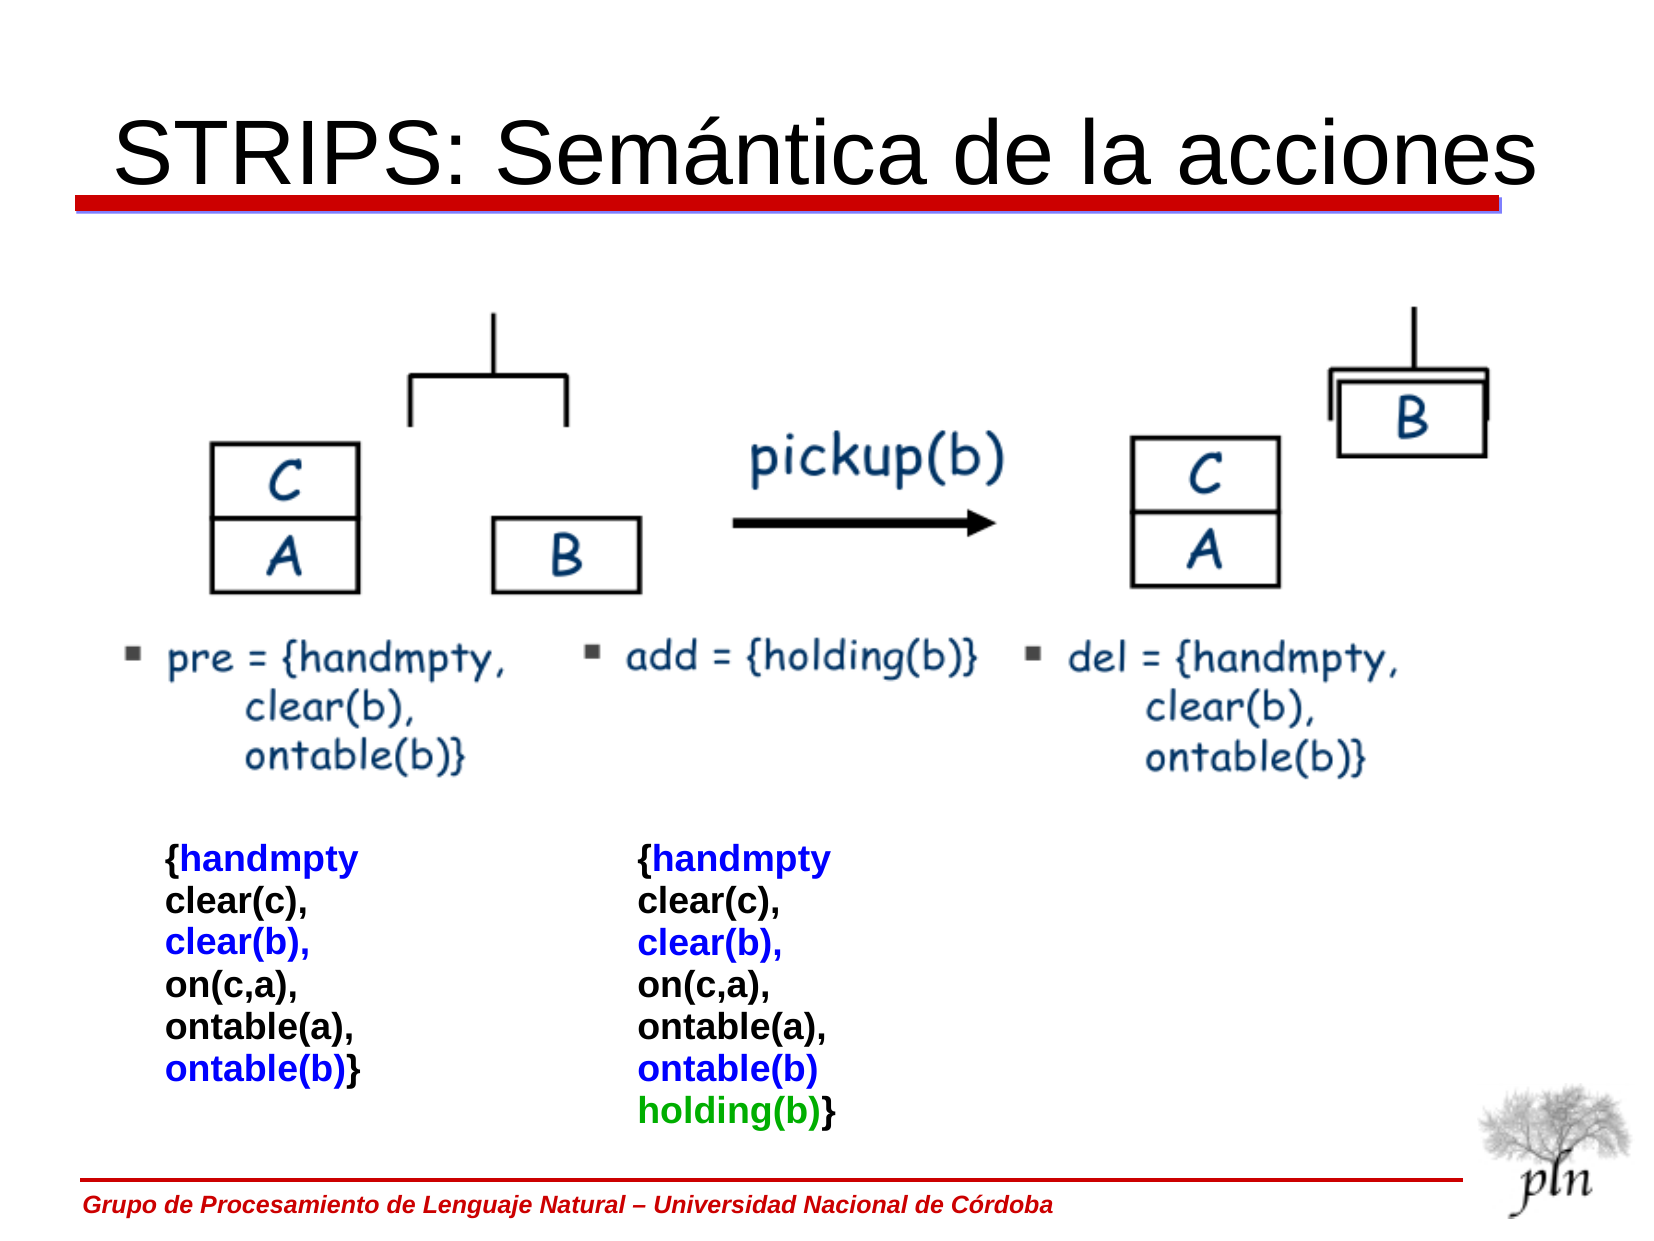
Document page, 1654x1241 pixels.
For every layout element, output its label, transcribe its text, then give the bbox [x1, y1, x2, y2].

text_box {handmpty clear(c), clear(b), on(c,a), ontable(a), ontable(b) holding(b)} [622, 829, 1036, 1139]
picture [110, 295, 1521, 788]
text_box {handmpty clear(c), clear(b), on(c,a), ontable(a), ontable(b)} [150, 829, 563, 1097]
picture [1477, 1083, 1635, 1219]
title STRIPS: Semántica de la acciones [82, 14, 1571, 292]
